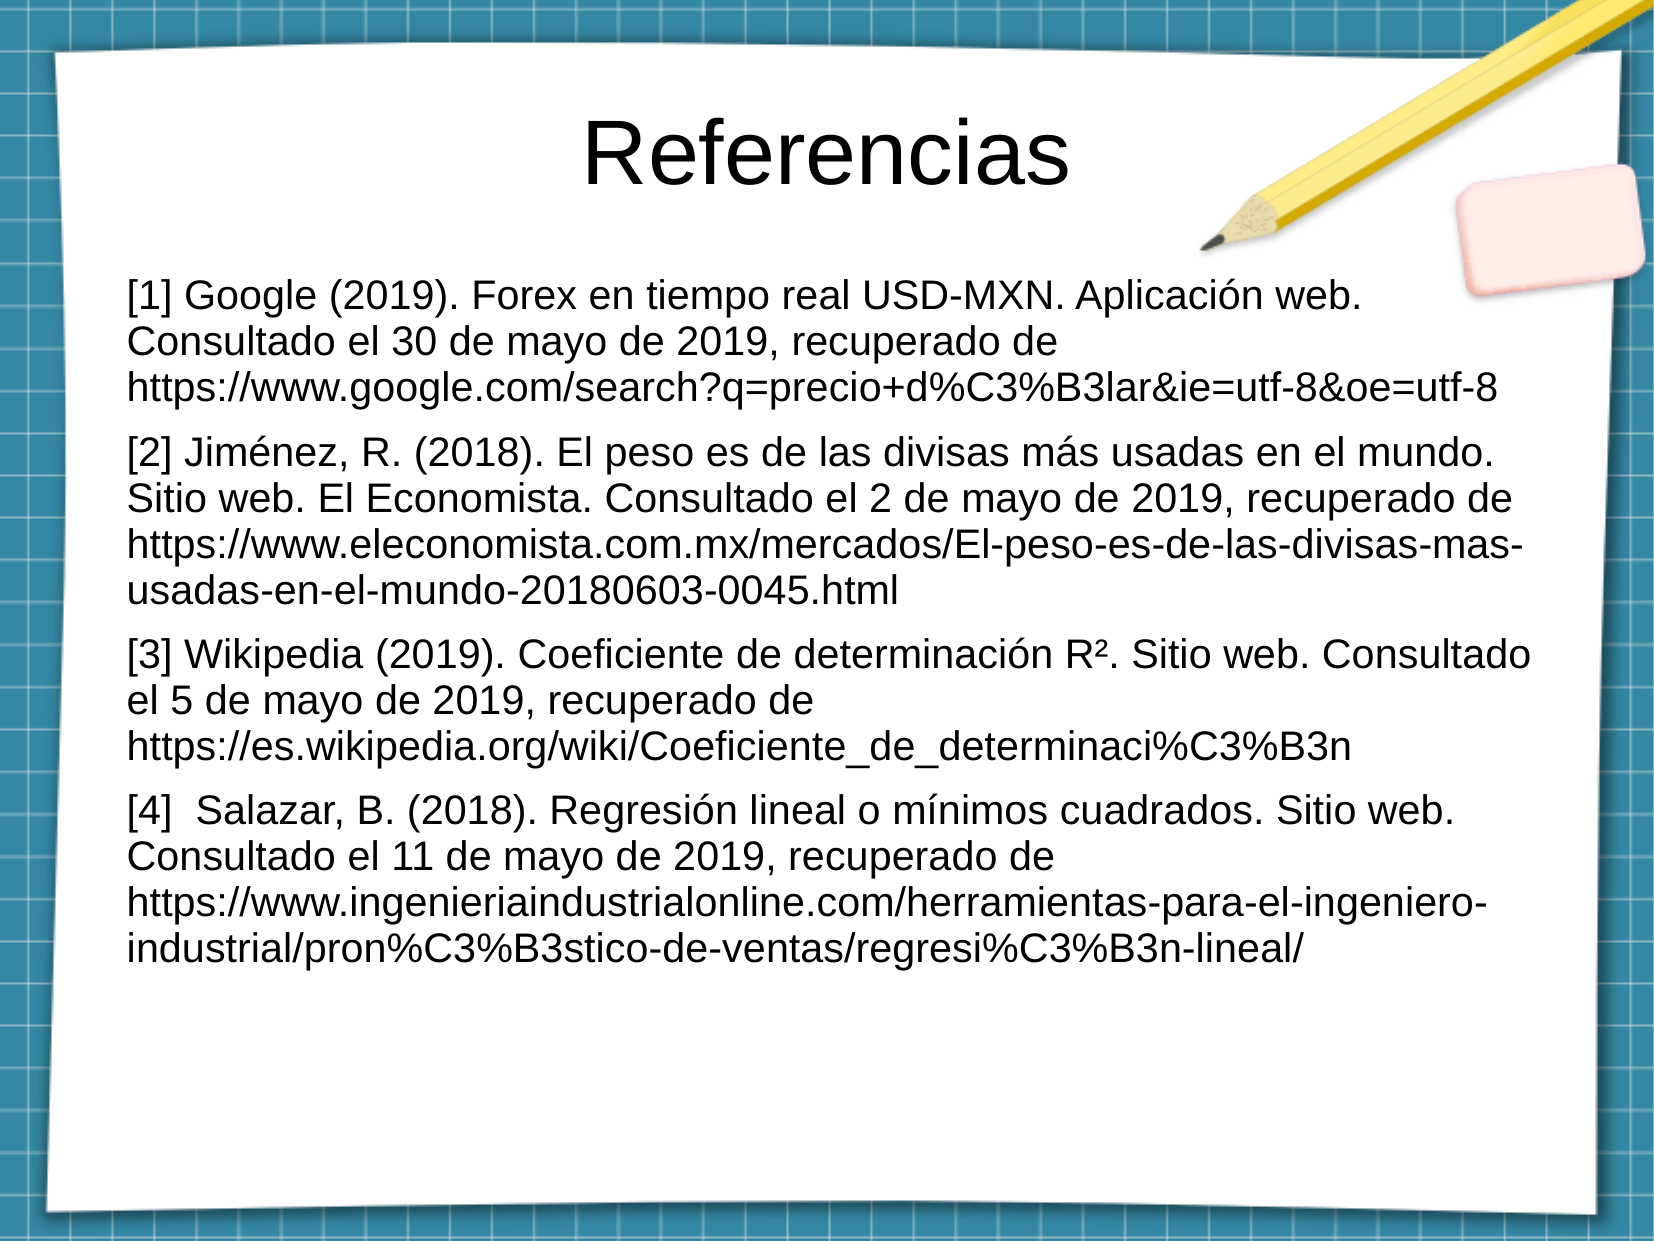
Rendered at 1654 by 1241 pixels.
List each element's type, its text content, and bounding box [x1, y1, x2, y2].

list [1] Google (2019). Forex en tiempo real USD-MXN. Aplicación web. Consultado el 30 de mayo de 2019, recuperado de https://www.google.com/search?q=precio+d%C3%B3lar&ie=utf-8&oe=utf-8 [2] Jiménez, R. (2018). El peso es de las divisas más usadas en el mundo. Sitio web. El Economista. Consultado el 2 de mayo de 2019, recuperado de https://www.eleconomista.com.mx/mercados/El-peso-es-de-las-divisas-mas-usadas-en-el-mundo-20180603-0045.html [3] Wikipedia (2019). Coeficiente de determinación R². Sitio web. Consultado el 5 de mayo de 2019, recuperado de https://es.wikipedia.org/wiki/Coeficiente_de_determinaci%C3%B3n [4] Salazar, B. (2018). Regresión lineal o mínimos cuadrados. Sitio web. Consultado el 11 de mayo de 2019, recuperado de https://www.ingenieriaindustrialonline.com/herramientas-para-el-ingeniero-industrial/pron%C3%B3stico-de-ventas/regresi%C3%B3n-lineal/ [82, 272, 1571, 992]
picture [0, 0, 1654, 1241]
title Referencias [82, 49, 1571, 257]
